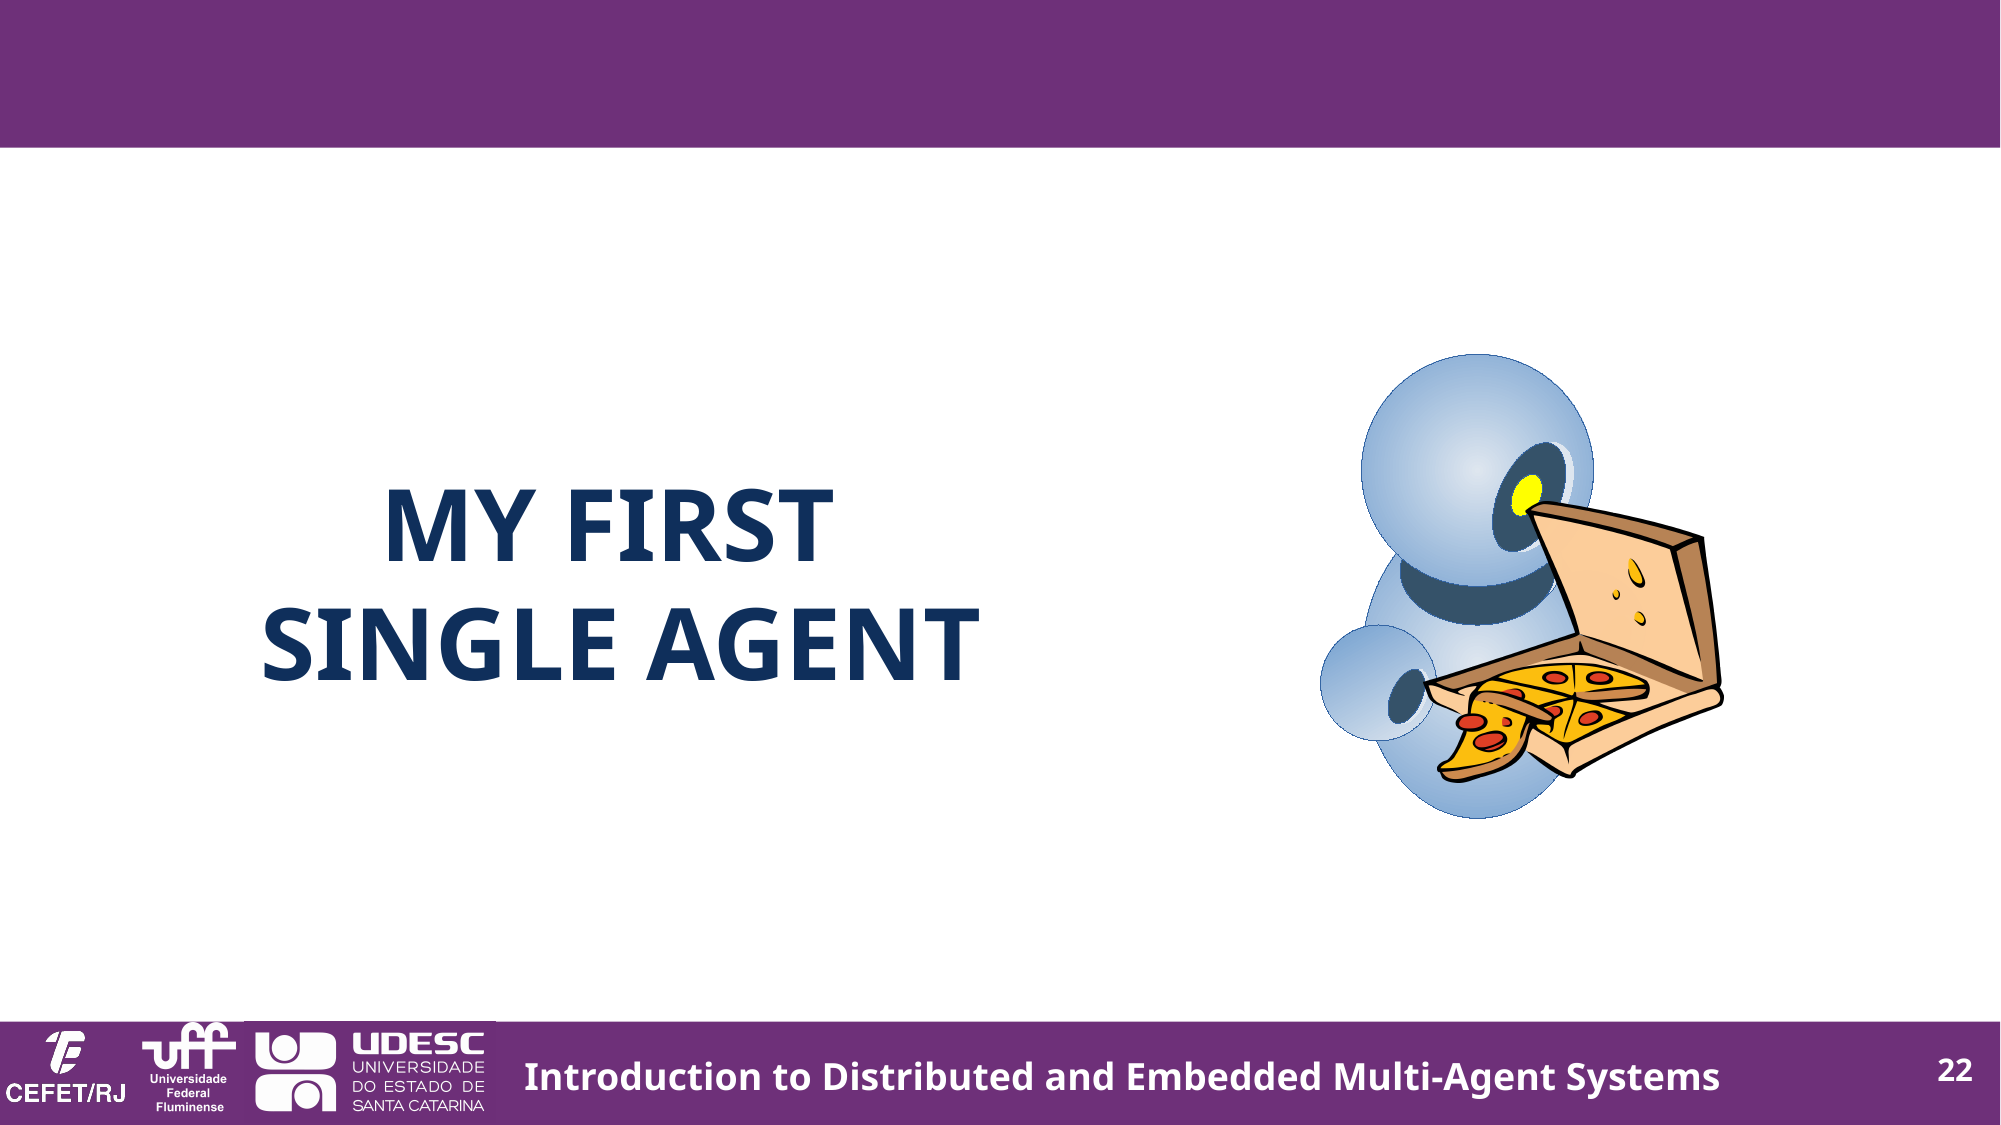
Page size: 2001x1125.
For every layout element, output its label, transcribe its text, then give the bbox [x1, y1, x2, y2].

picture [1423, 501, 1724, 783]
text_box MY FIRST SINGLE AGENT [115, 453, 1127, 709]
text_box [1320, 354, 1594, 819]
picture [244, 1021, 496, 1123]
picture [141, 1021, 237, 1117]
picture [6, 1009, 125, 1125]
